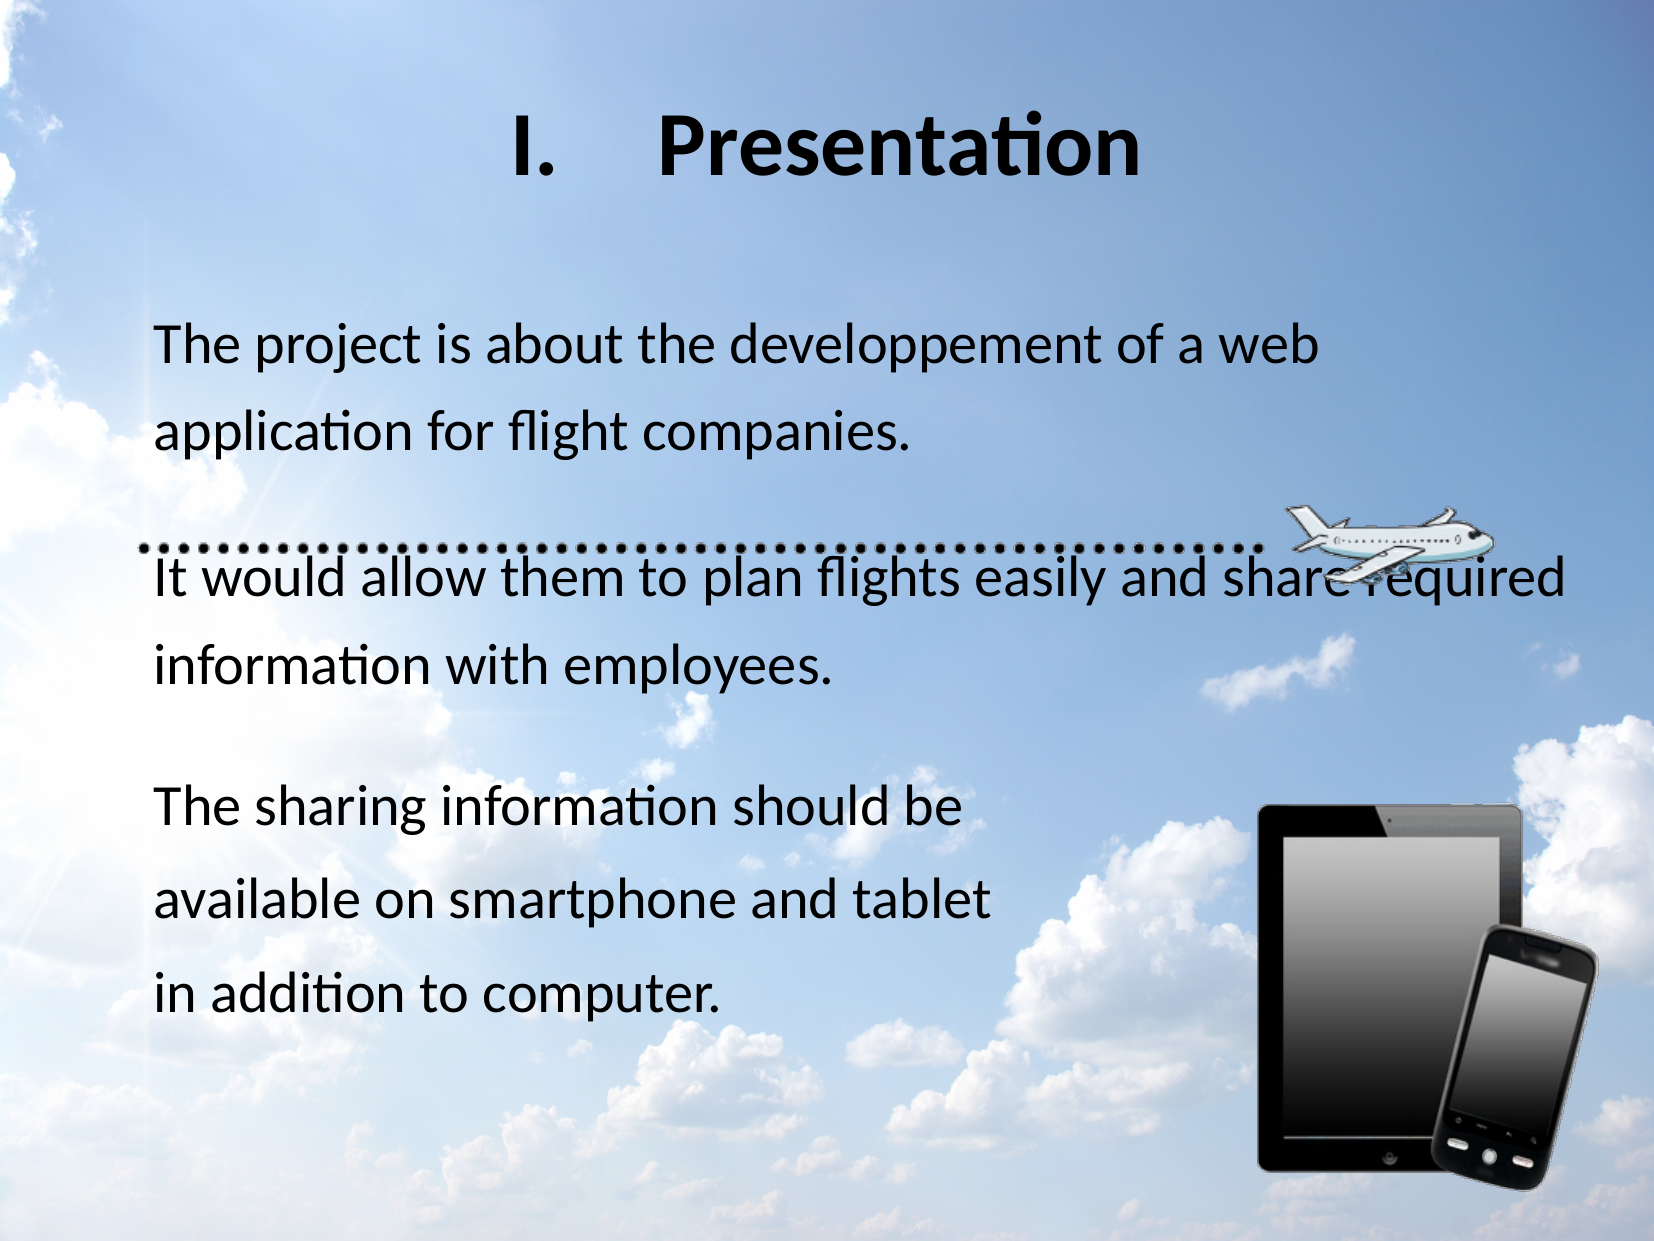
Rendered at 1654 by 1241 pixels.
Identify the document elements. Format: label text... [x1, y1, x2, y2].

list The project is about the developpement of a web application for flight companies. It would allow them to plan flights easily and share required information with employees. The sharing information should be available on smartphone and tablet in addition to computer. [82, 290, 1571, 1196]
title I. Presentation [82, 49, 1571, 257]
picture [0, 0, 1654, 1241]
